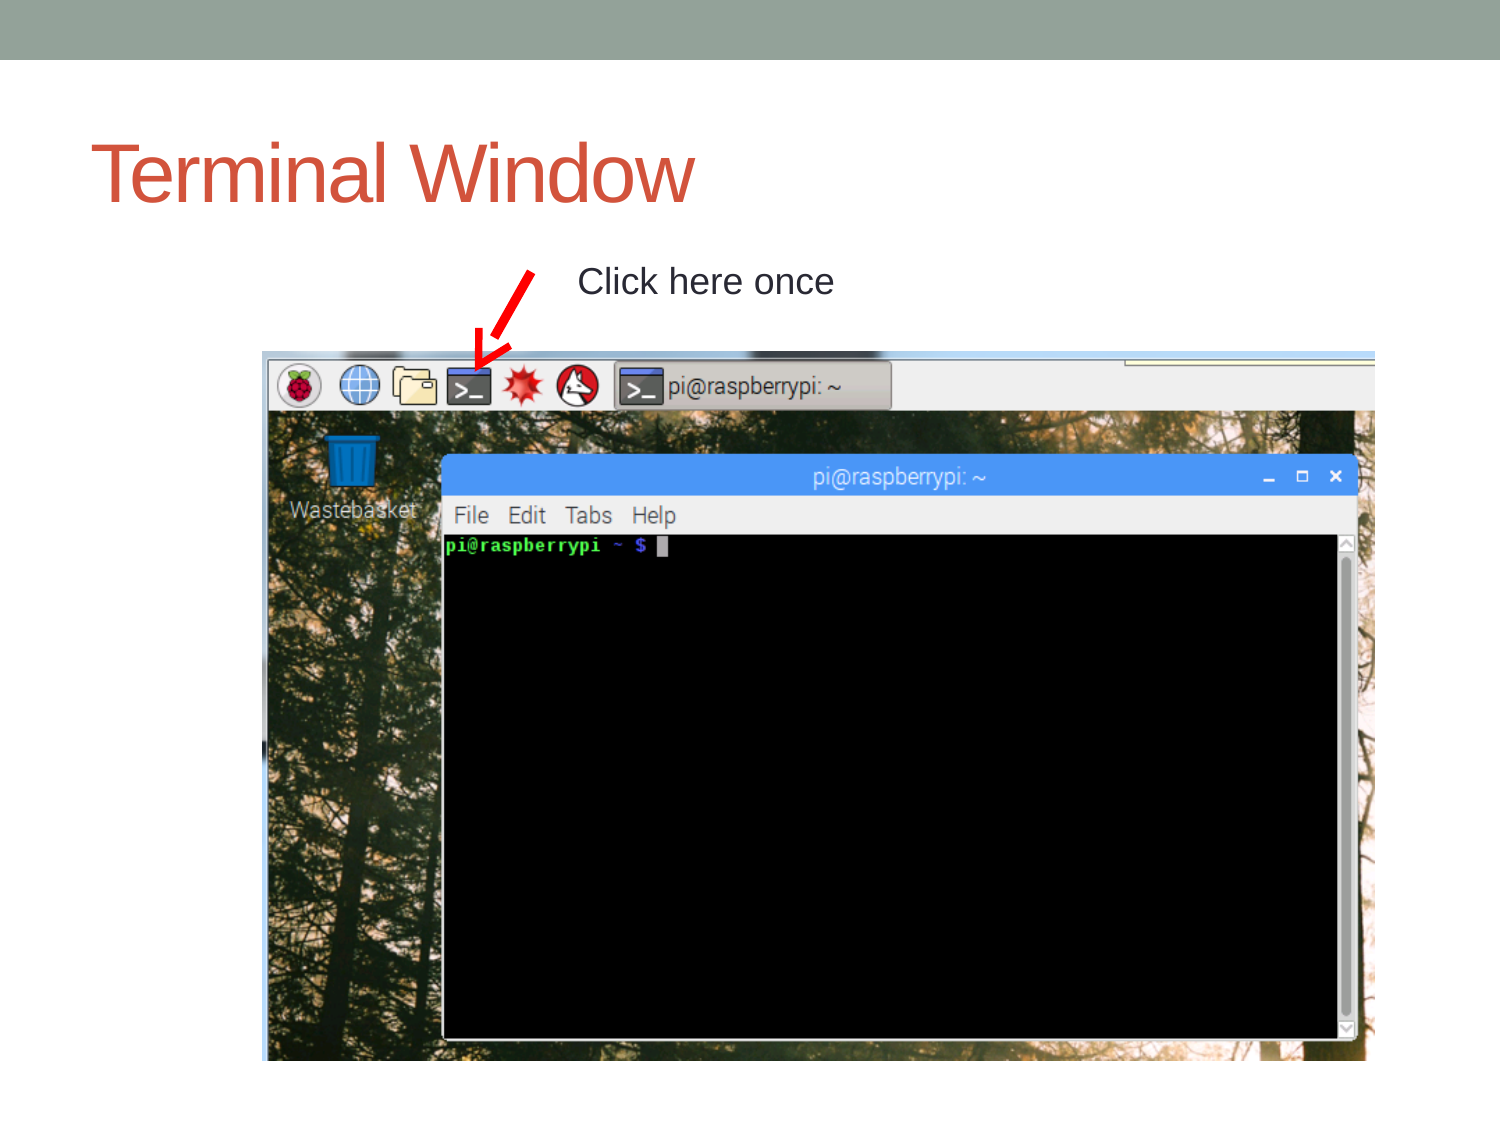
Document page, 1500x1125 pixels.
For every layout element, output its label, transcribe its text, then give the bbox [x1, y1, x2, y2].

picture [483, 351, 492, 357]
picture [262, 351, 1375, 1061]
title Terminal Window [75, 87, 1425, 250]
text_box Click here once [562, 249, 888, 310]
